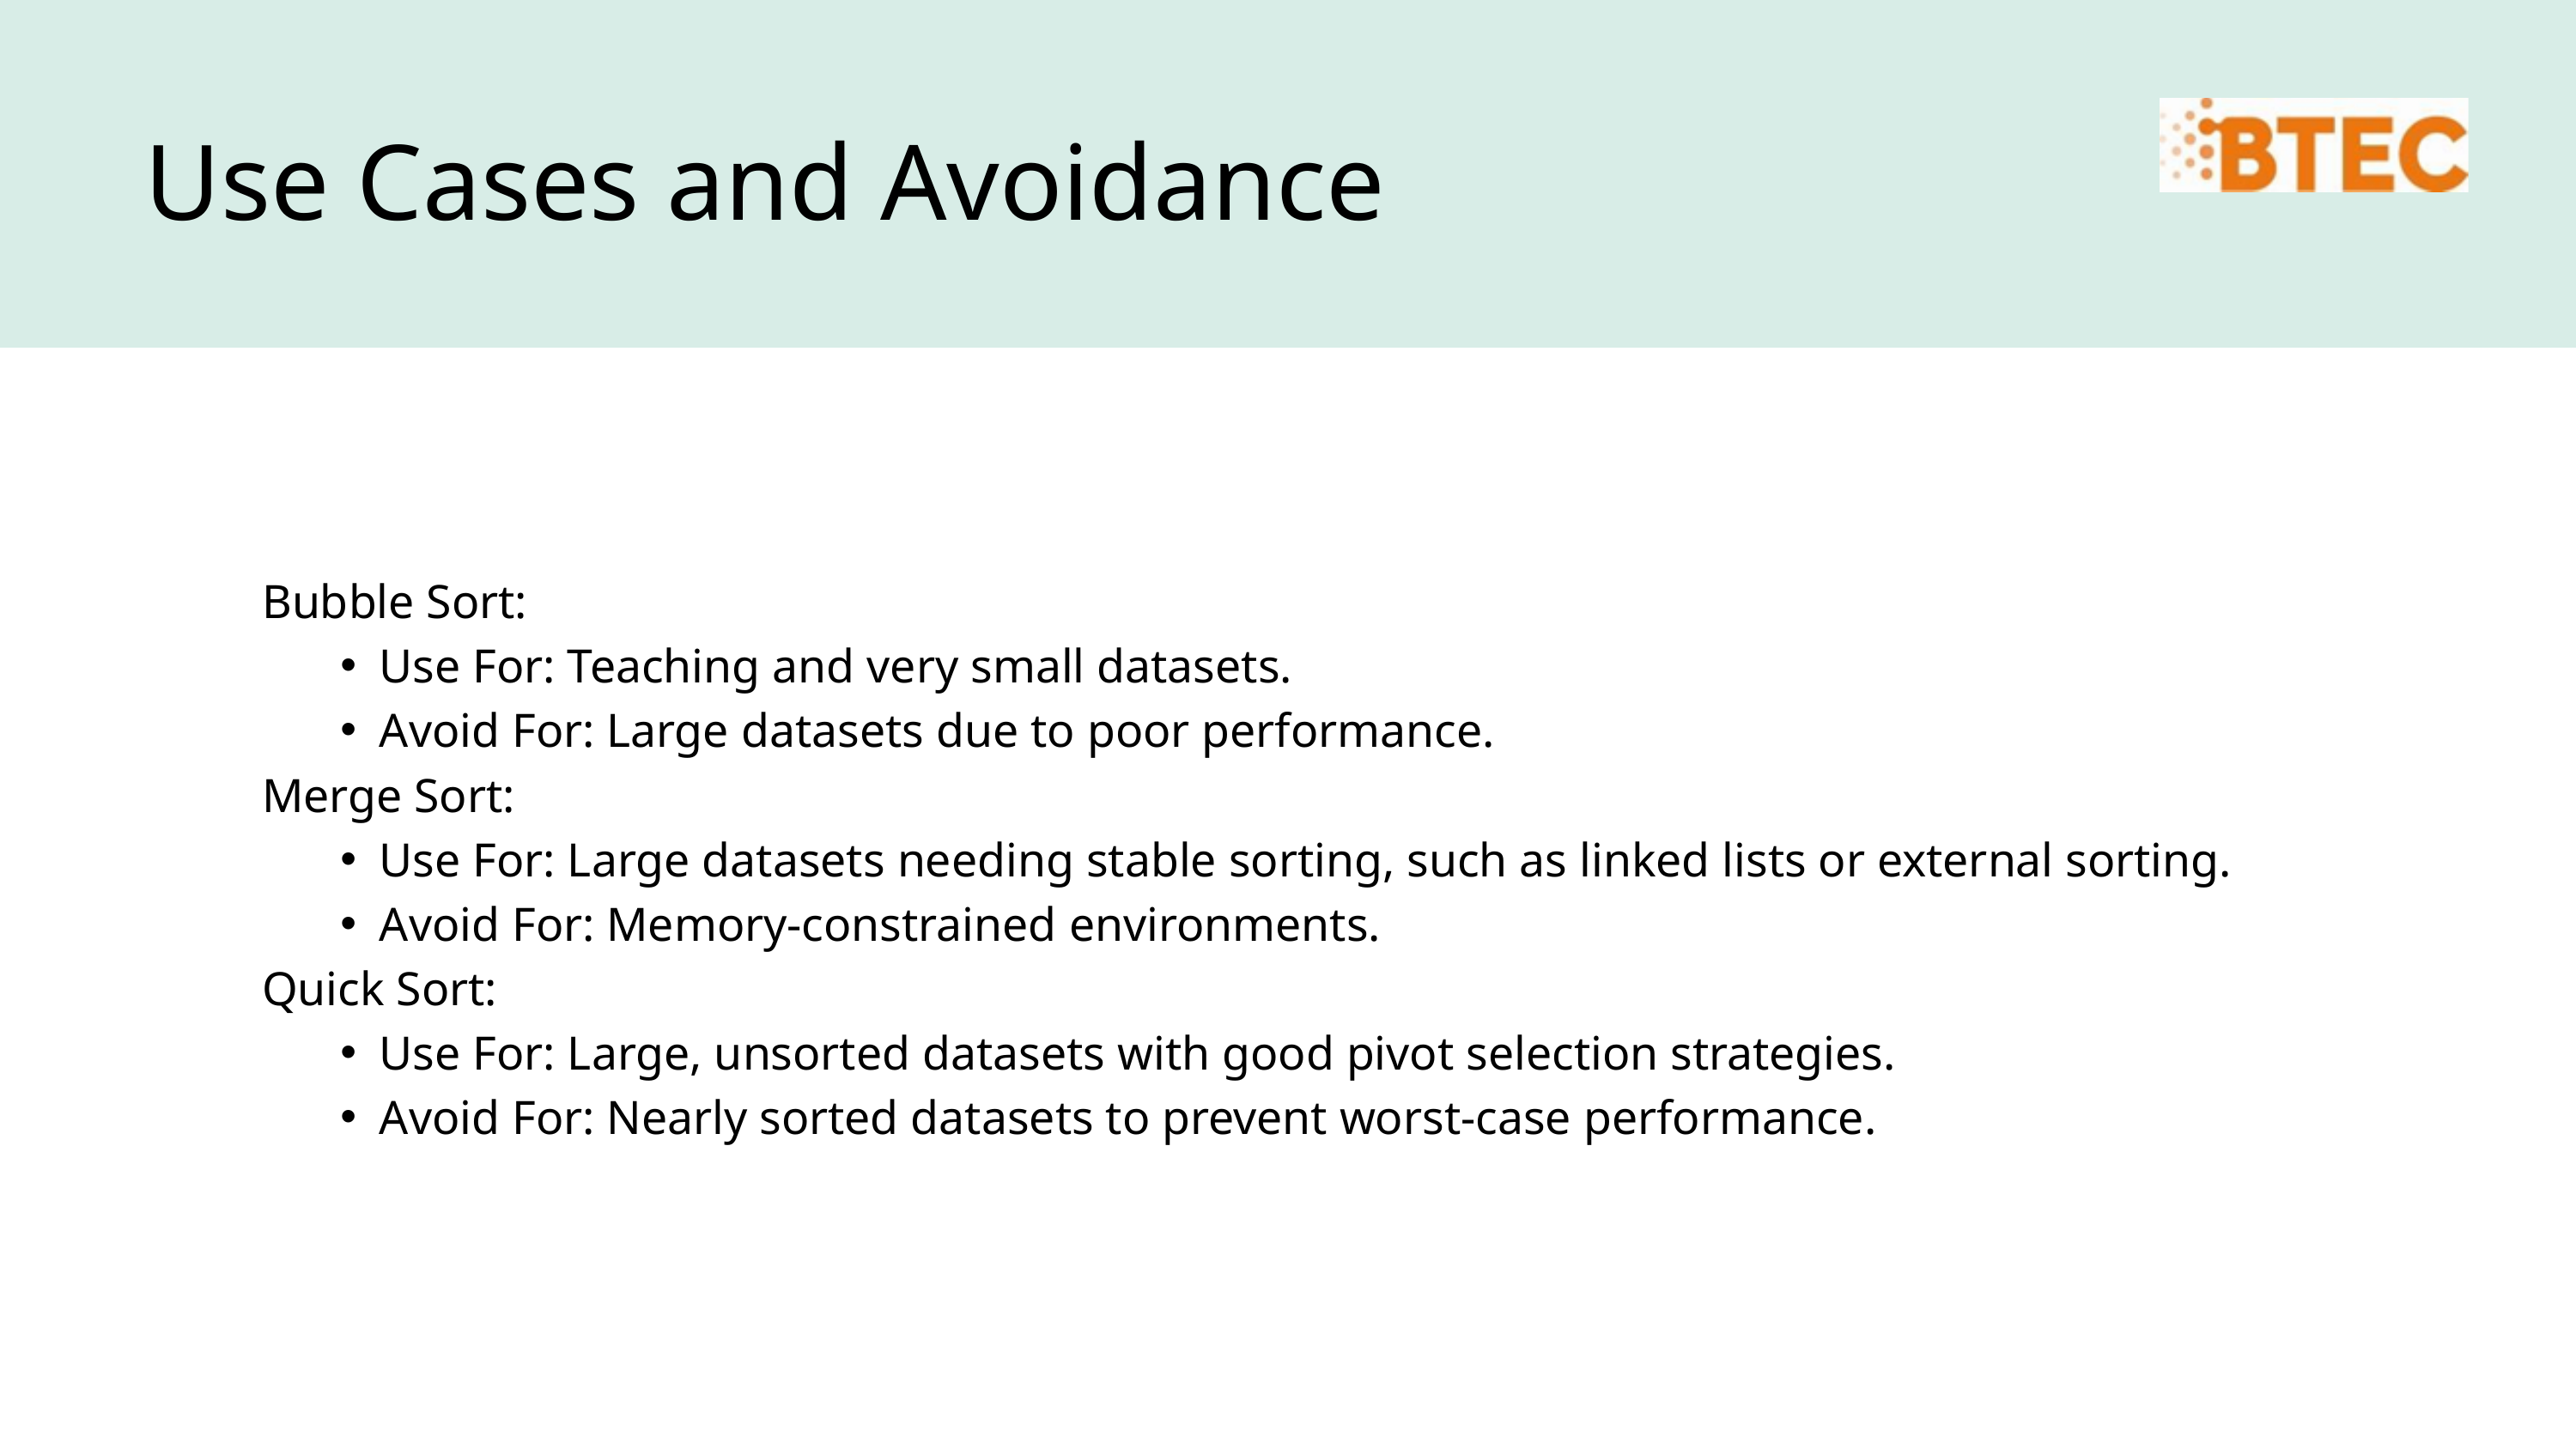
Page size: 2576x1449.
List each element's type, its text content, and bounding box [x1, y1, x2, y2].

text_box [0, 0, 2576, 348]
text_box Use Cases and Avoidance [144, 95, 1501, 236]
text_box Bubble Sort: Use For: Teaching and very small datasets. Avoid For: Large datasets due to poor performance. Merge Sort: Use For: Large datasets needing stable sorting, such as linked lists or external sorting. Avoid For: Memory-constrained environments. Quick Sort: Use For: Large, unsorted datasets with good pivot selection strategies. Avoid For: Nearly sorted datasets to prevent worst-case performance. [262, 563, 2314, 1206]
